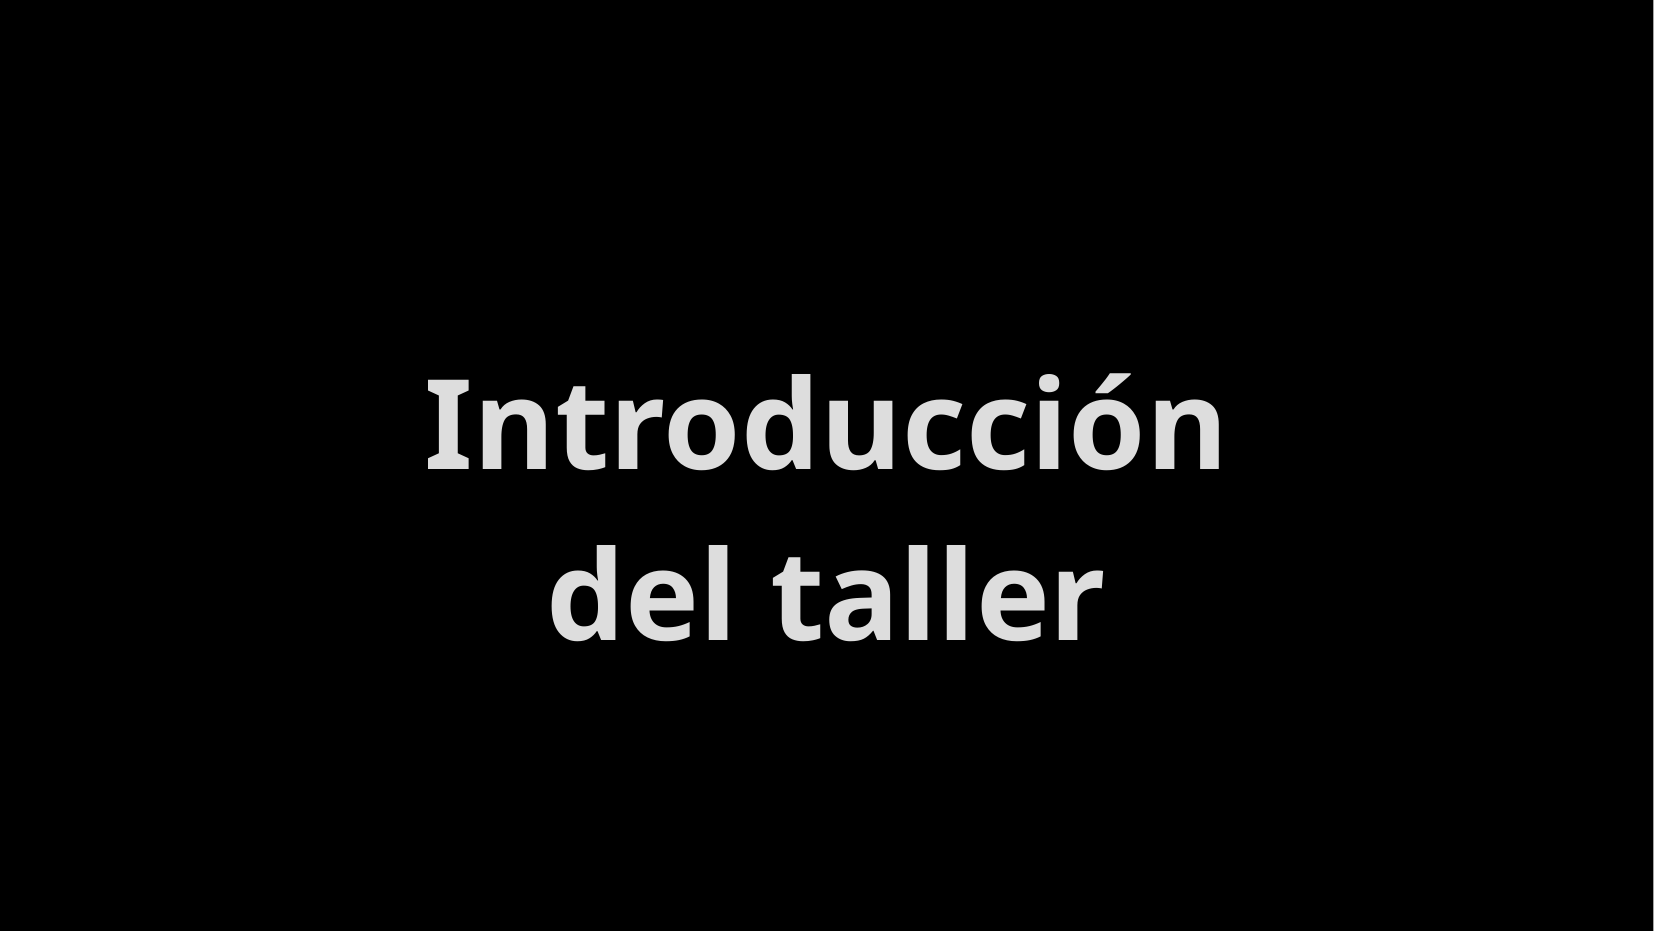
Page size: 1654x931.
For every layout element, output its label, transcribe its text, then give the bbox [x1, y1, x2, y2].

text_box [0, 0, 1654, 931]
text_box Introducción del taller [244, 328, 1409, 602]
